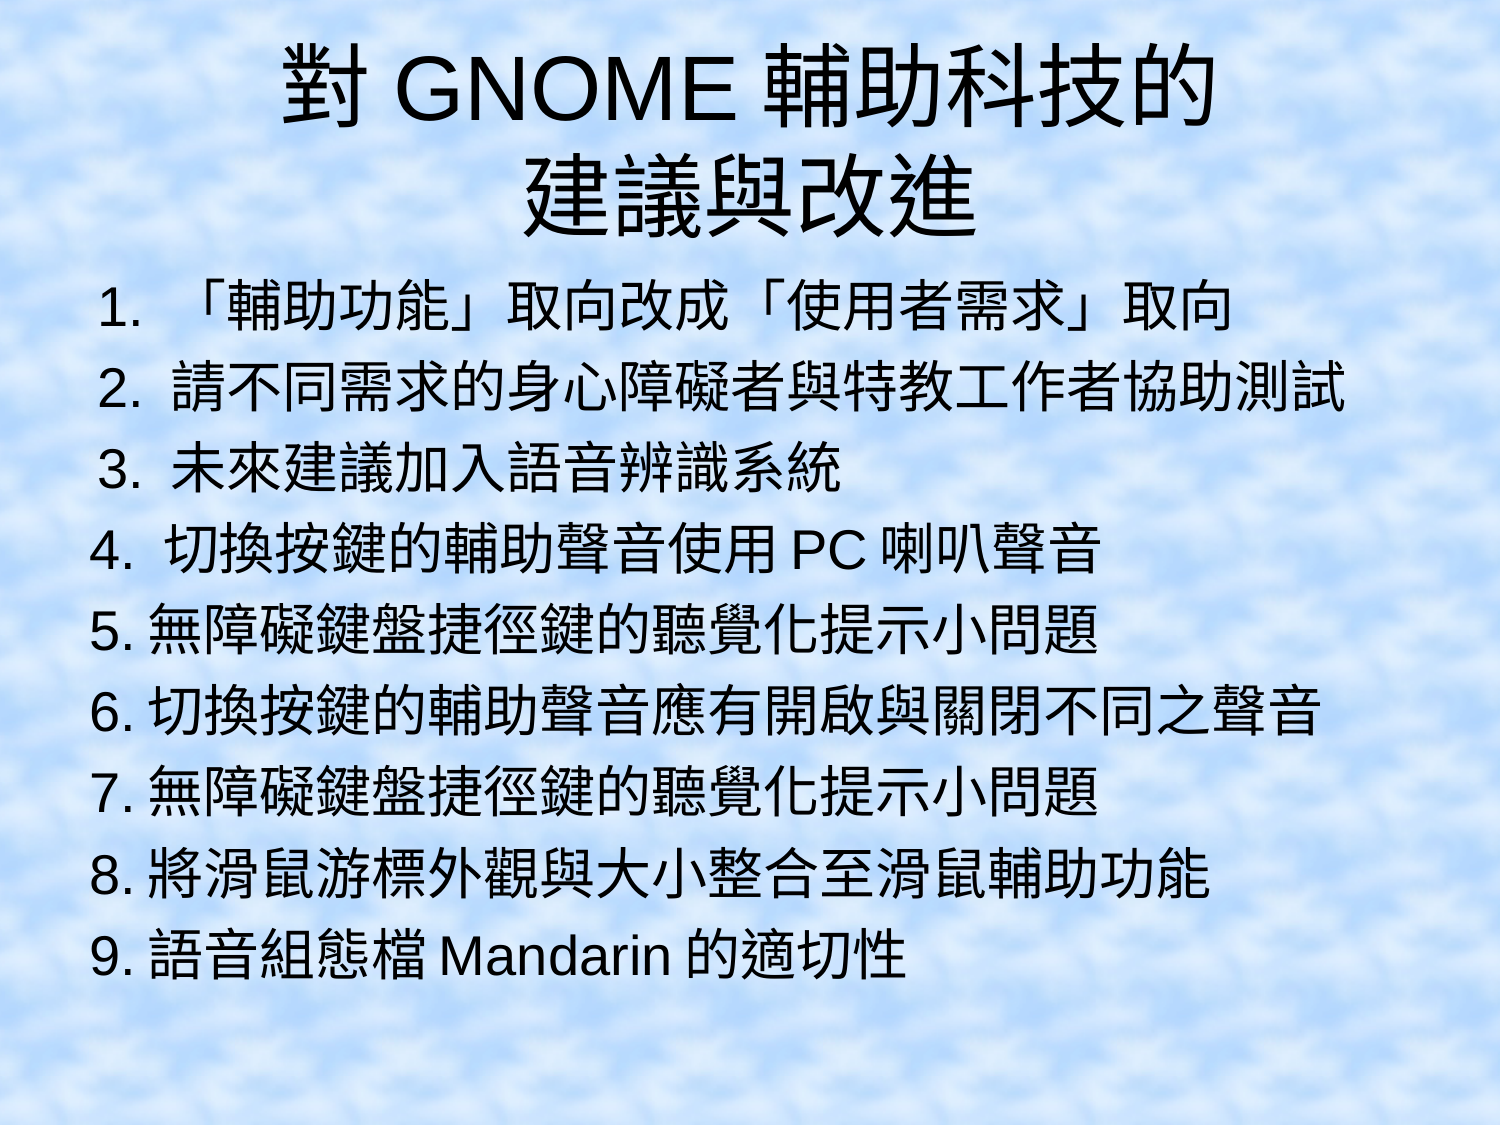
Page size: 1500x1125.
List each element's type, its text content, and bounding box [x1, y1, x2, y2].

title 對GNOME輔助科技的 建議與改進 [75, 20, 1426, 257]
picture [0, 0, 1500, 1125]
list 1. 「輔助功能」取向改成「使用者需求」取向 2. 請不同需求的身心障礙者與特教工作者協助測試 3. 未來建議加入語音辨識系統 4. 切換按鍵的輔助聲音使用PC喇叭聲音 5.無障礙鍵盤捷徑鍵的聽覺化提示小問題 6.切換按鍵的輔助聲音應有開啟與關閉不同之聲音 7.無障礙鍵盤捷徑鍵的聽覺化提示小問題 8.將滑鼠游標外觀與大小整合至滑鼠輔助功能 9.語音組態檔Mandarin的適切性 [75, 262, 1426, 1006]
